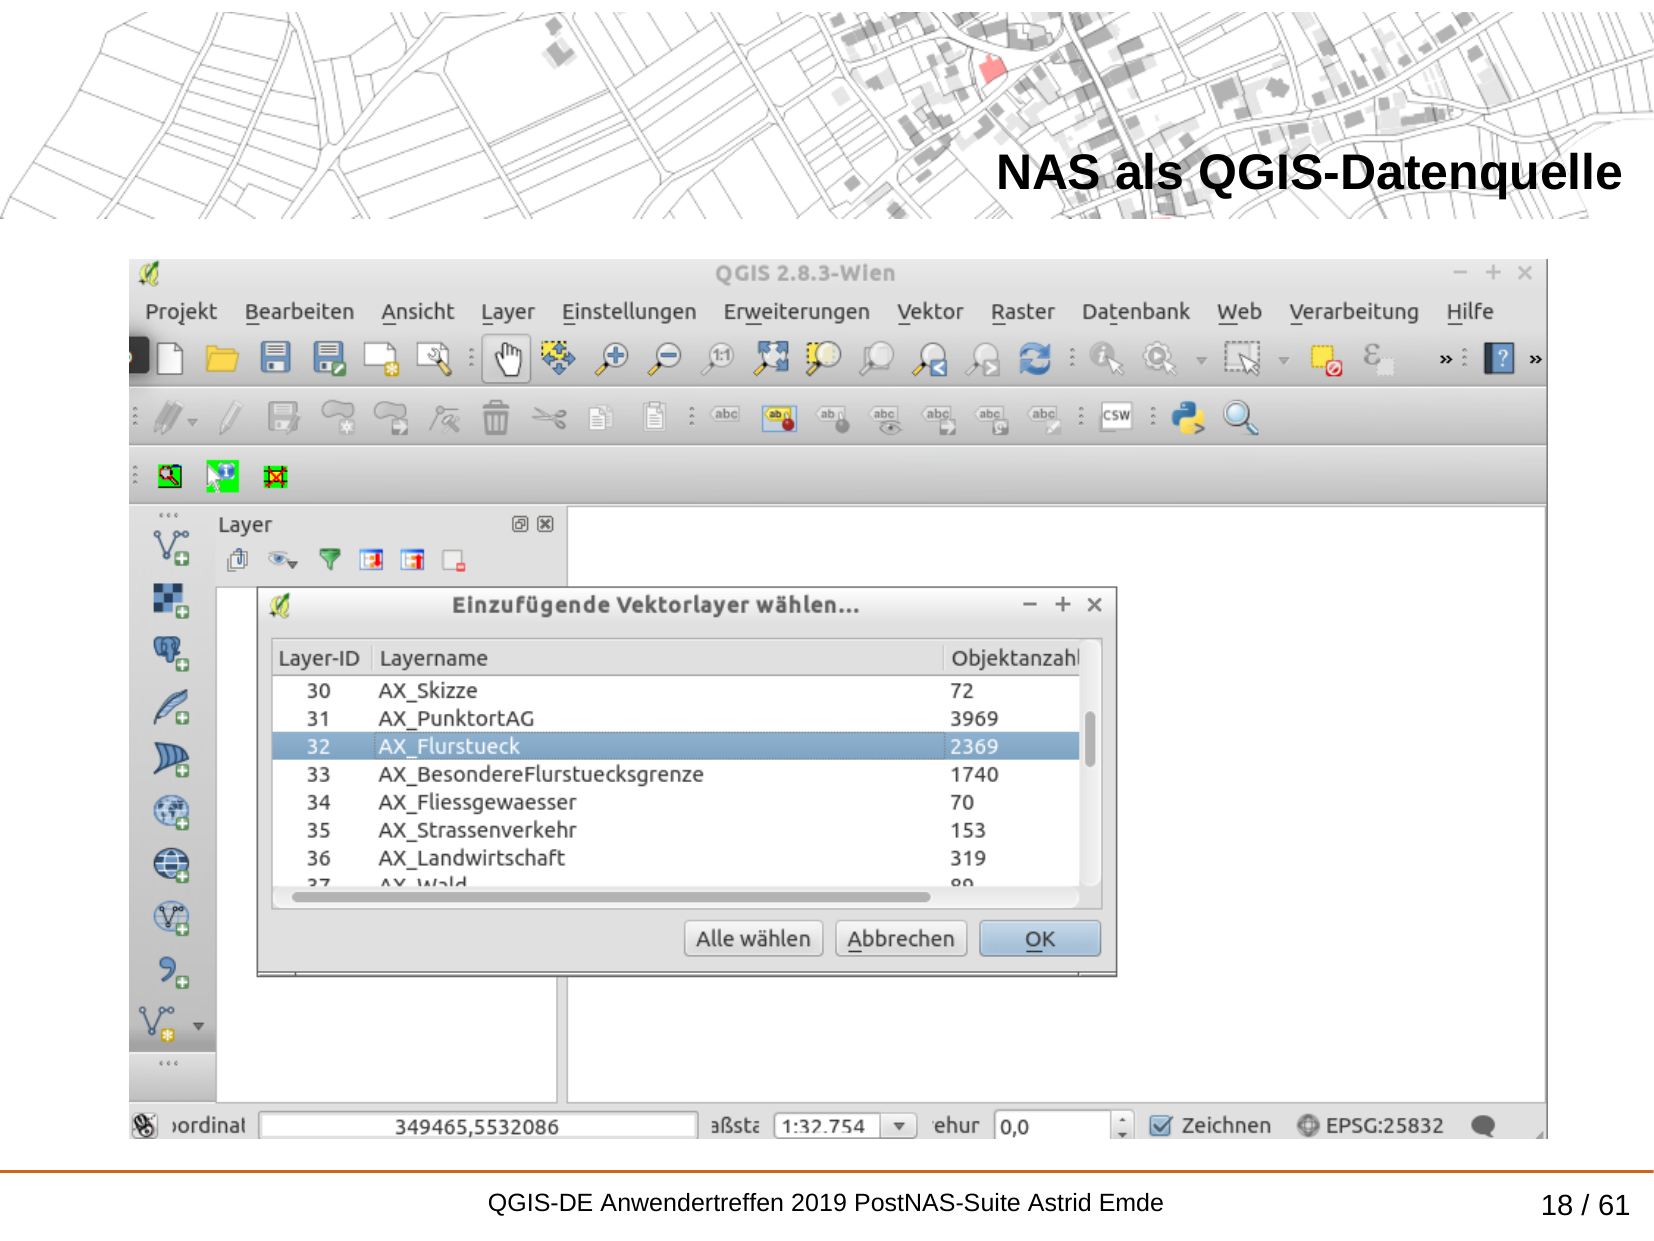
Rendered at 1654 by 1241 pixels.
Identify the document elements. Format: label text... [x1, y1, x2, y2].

title NAS als QGIS-Datenquelle [265, 118, 1625, 228]
picture [129, 259, 1548, 1139]
